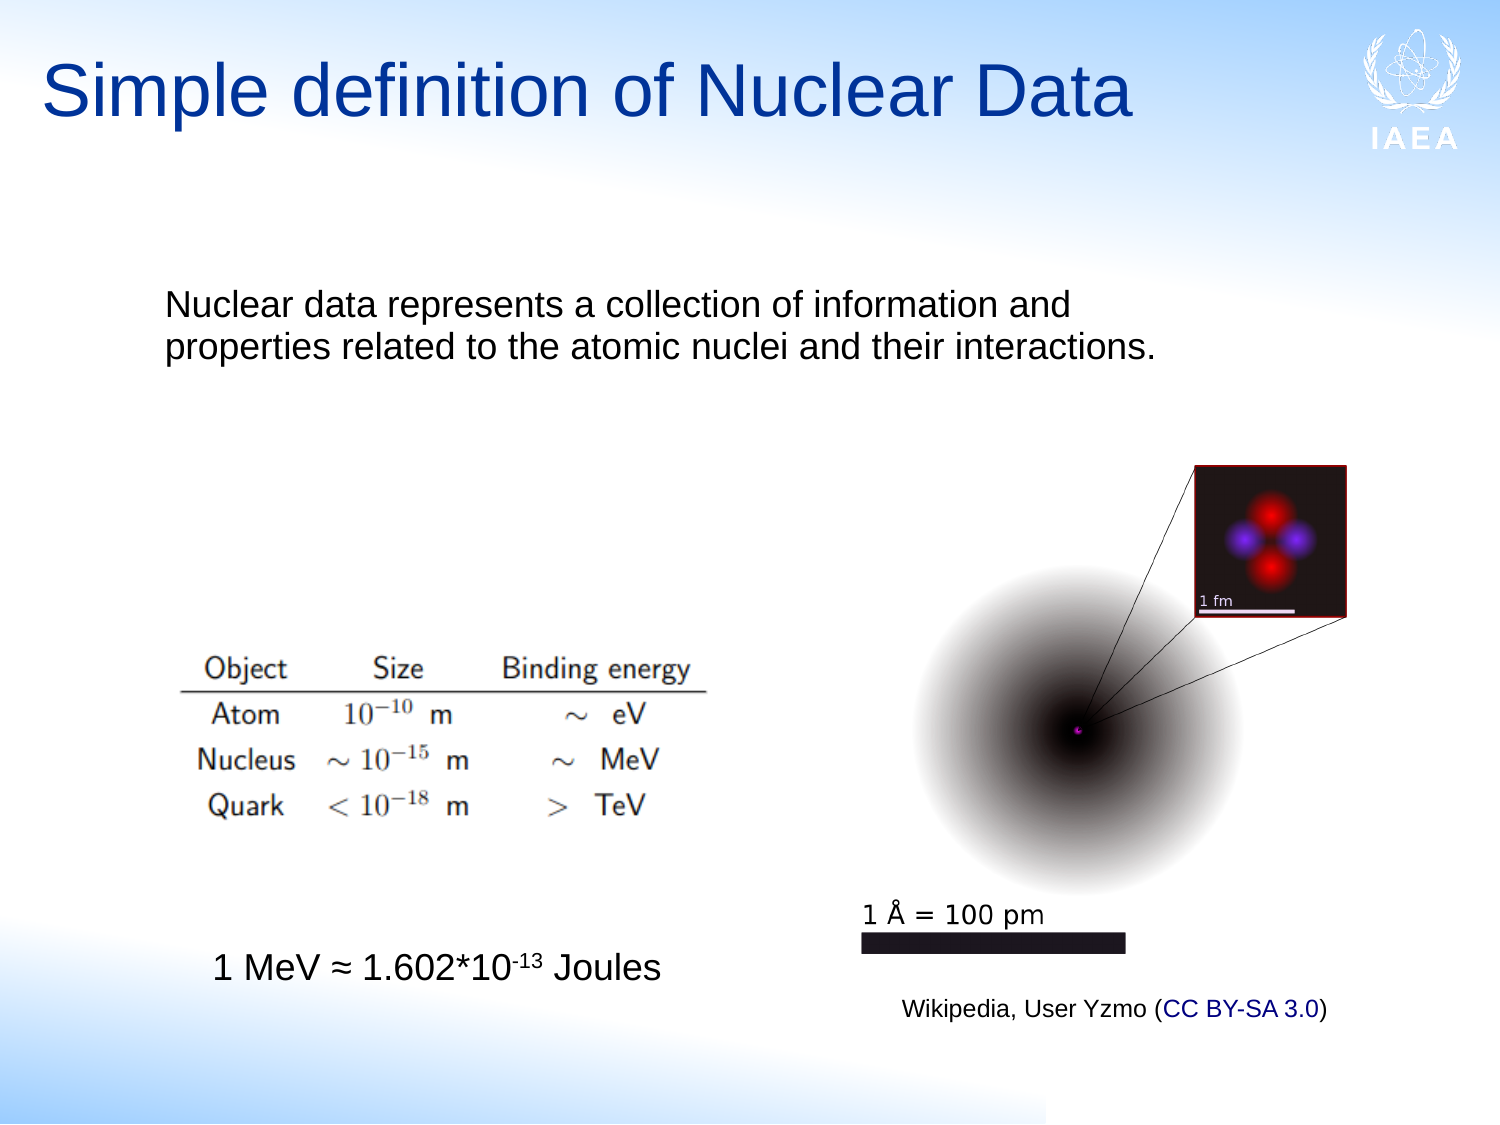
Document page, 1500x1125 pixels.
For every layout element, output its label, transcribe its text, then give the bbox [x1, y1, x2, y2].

picture [859, 465, 1347, 954]
picture [152, 636, 736, 836]
text_box Wikipedia, User Yzmo (CC BY-SA 3.0) [887, 987, 1343, 1031]
picture [1363, 29, 1461, 149]
text_box 1 MeV ≈ 1.602*10-13 Joules [197, 939, 677, 997]
title Simple definition of Nuclear Data [41, 5, 1163, 174]
text_box Nuclear data represents a collection of information and properties related to the atomic nuclei and their interactions. [150, 276, 1201, 376]
